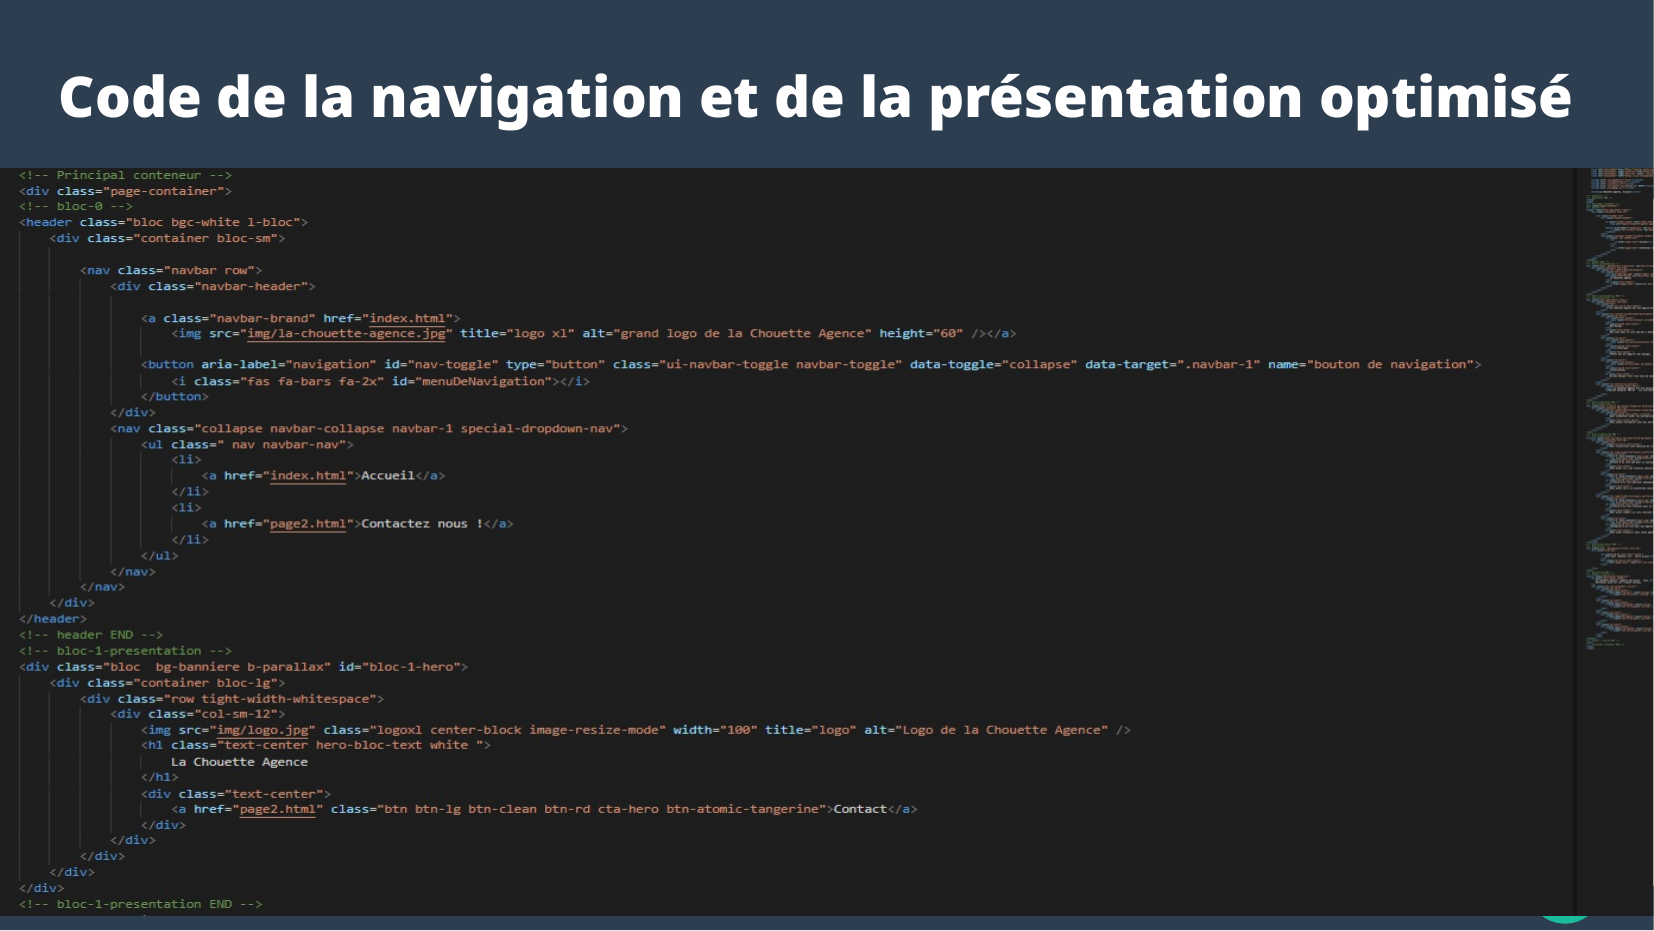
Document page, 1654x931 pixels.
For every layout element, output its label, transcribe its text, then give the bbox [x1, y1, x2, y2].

title Code de la navigation et de la présentation optimisé [59, 37, 1595, 156]
picture [0, 168, 1654, 916]
